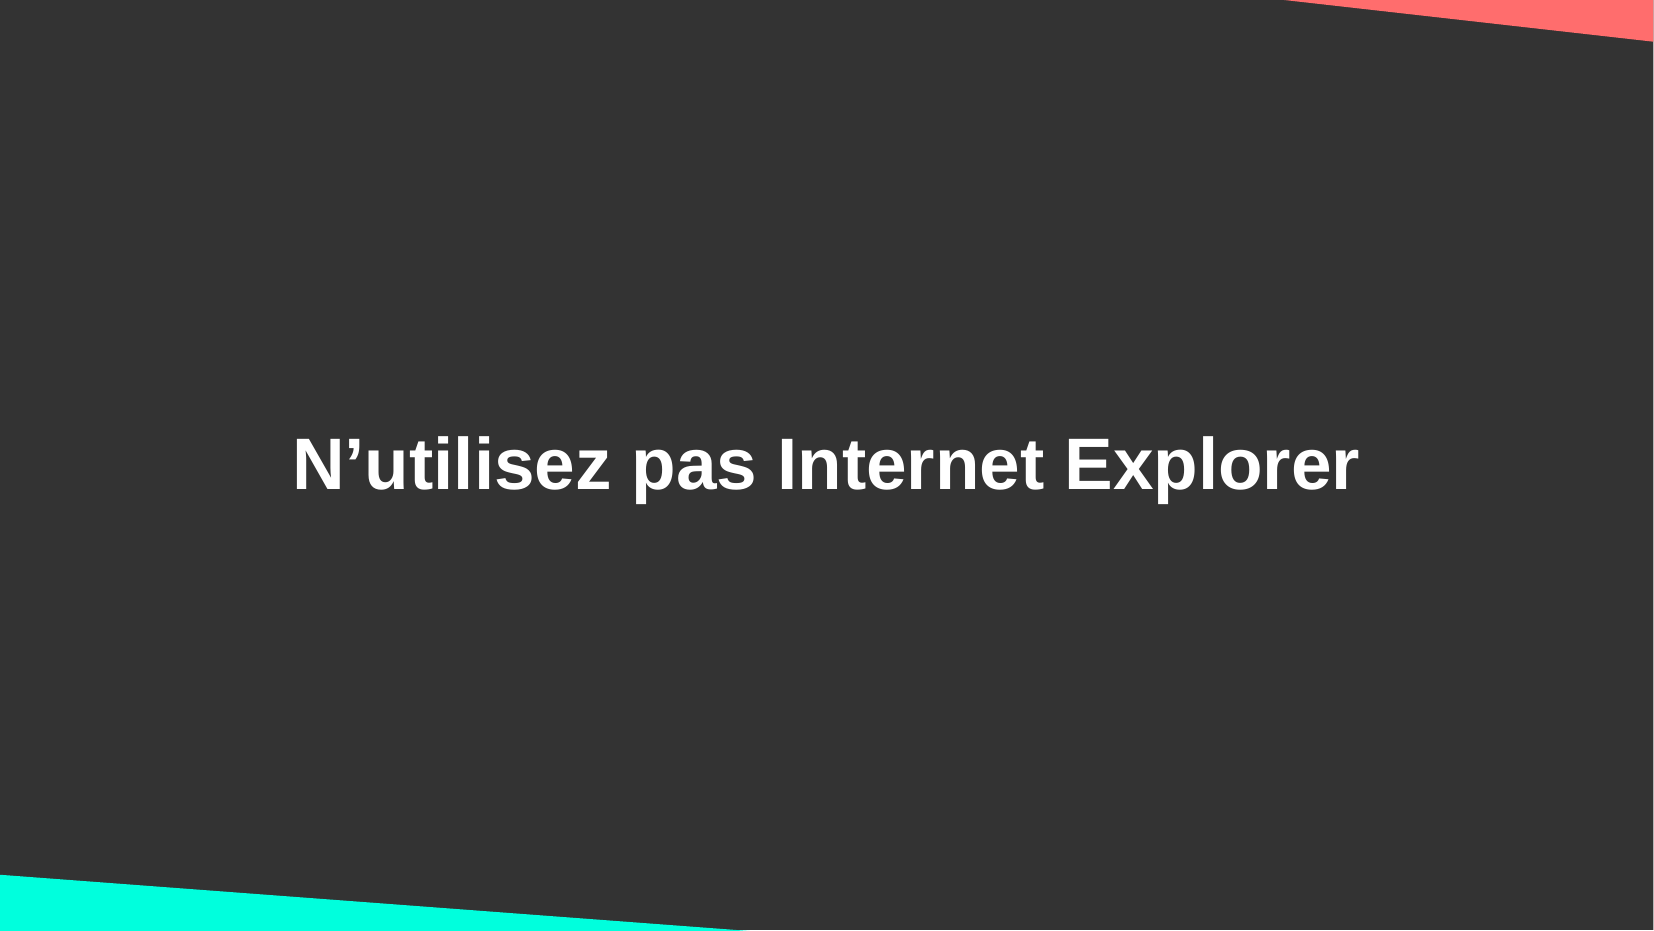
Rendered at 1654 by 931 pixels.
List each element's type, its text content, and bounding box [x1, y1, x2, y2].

text_box [1284, 0, 1654, 42]
title N’utilisez pas Internet Explorer [31, 423, 1622, 507]
